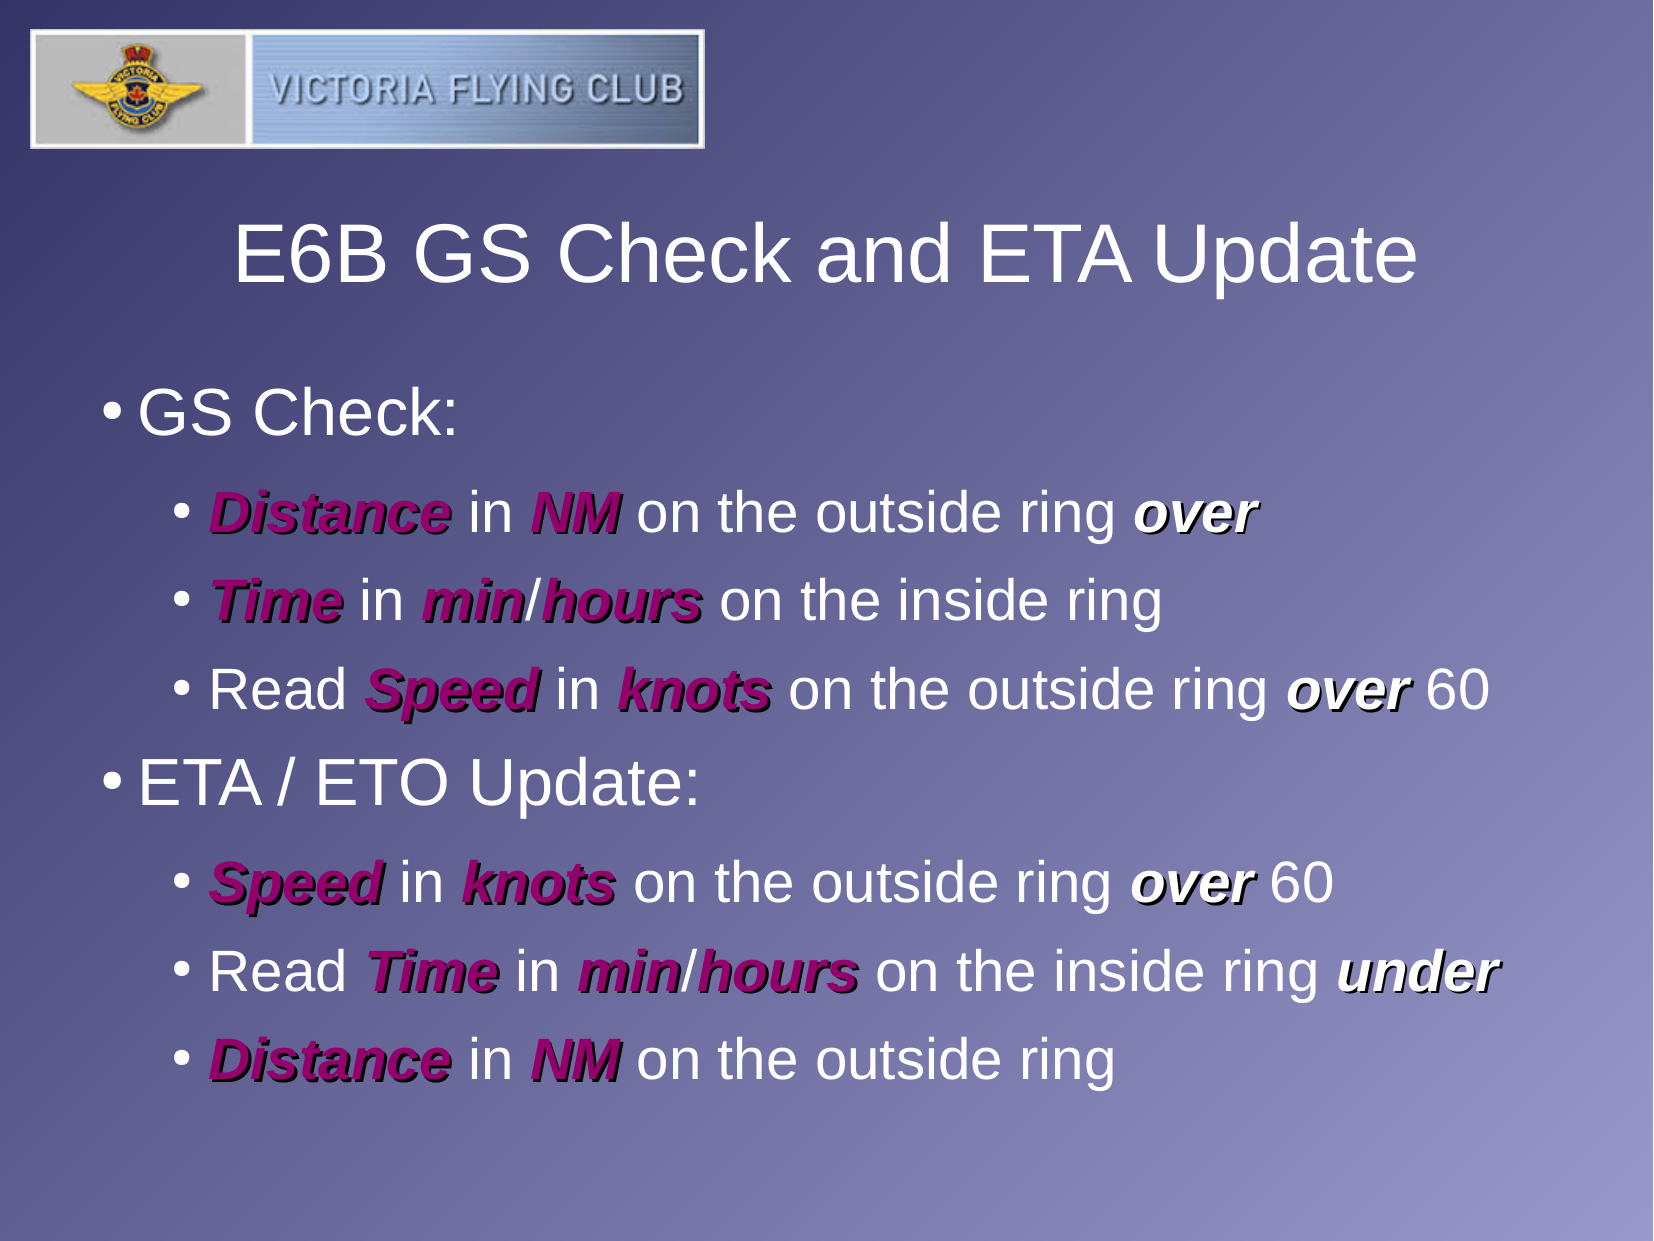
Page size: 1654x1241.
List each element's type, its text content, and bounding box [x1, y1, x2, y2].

picture [30, 29, 705, 149]
title E6B GS Check and ETA Update [82, 150, 1571, 358]
list GS Check: Distance in NM on the outside ring over Time in min/hours on the inside ring Read Speed in knots on the outside ring over 60 ETA / ETO Update: Speed in knots on the outside ring over 60 Read Time in min/hours on the inside ring under Distance in NM on the outside ring [82, 375, 1571, 1095]
